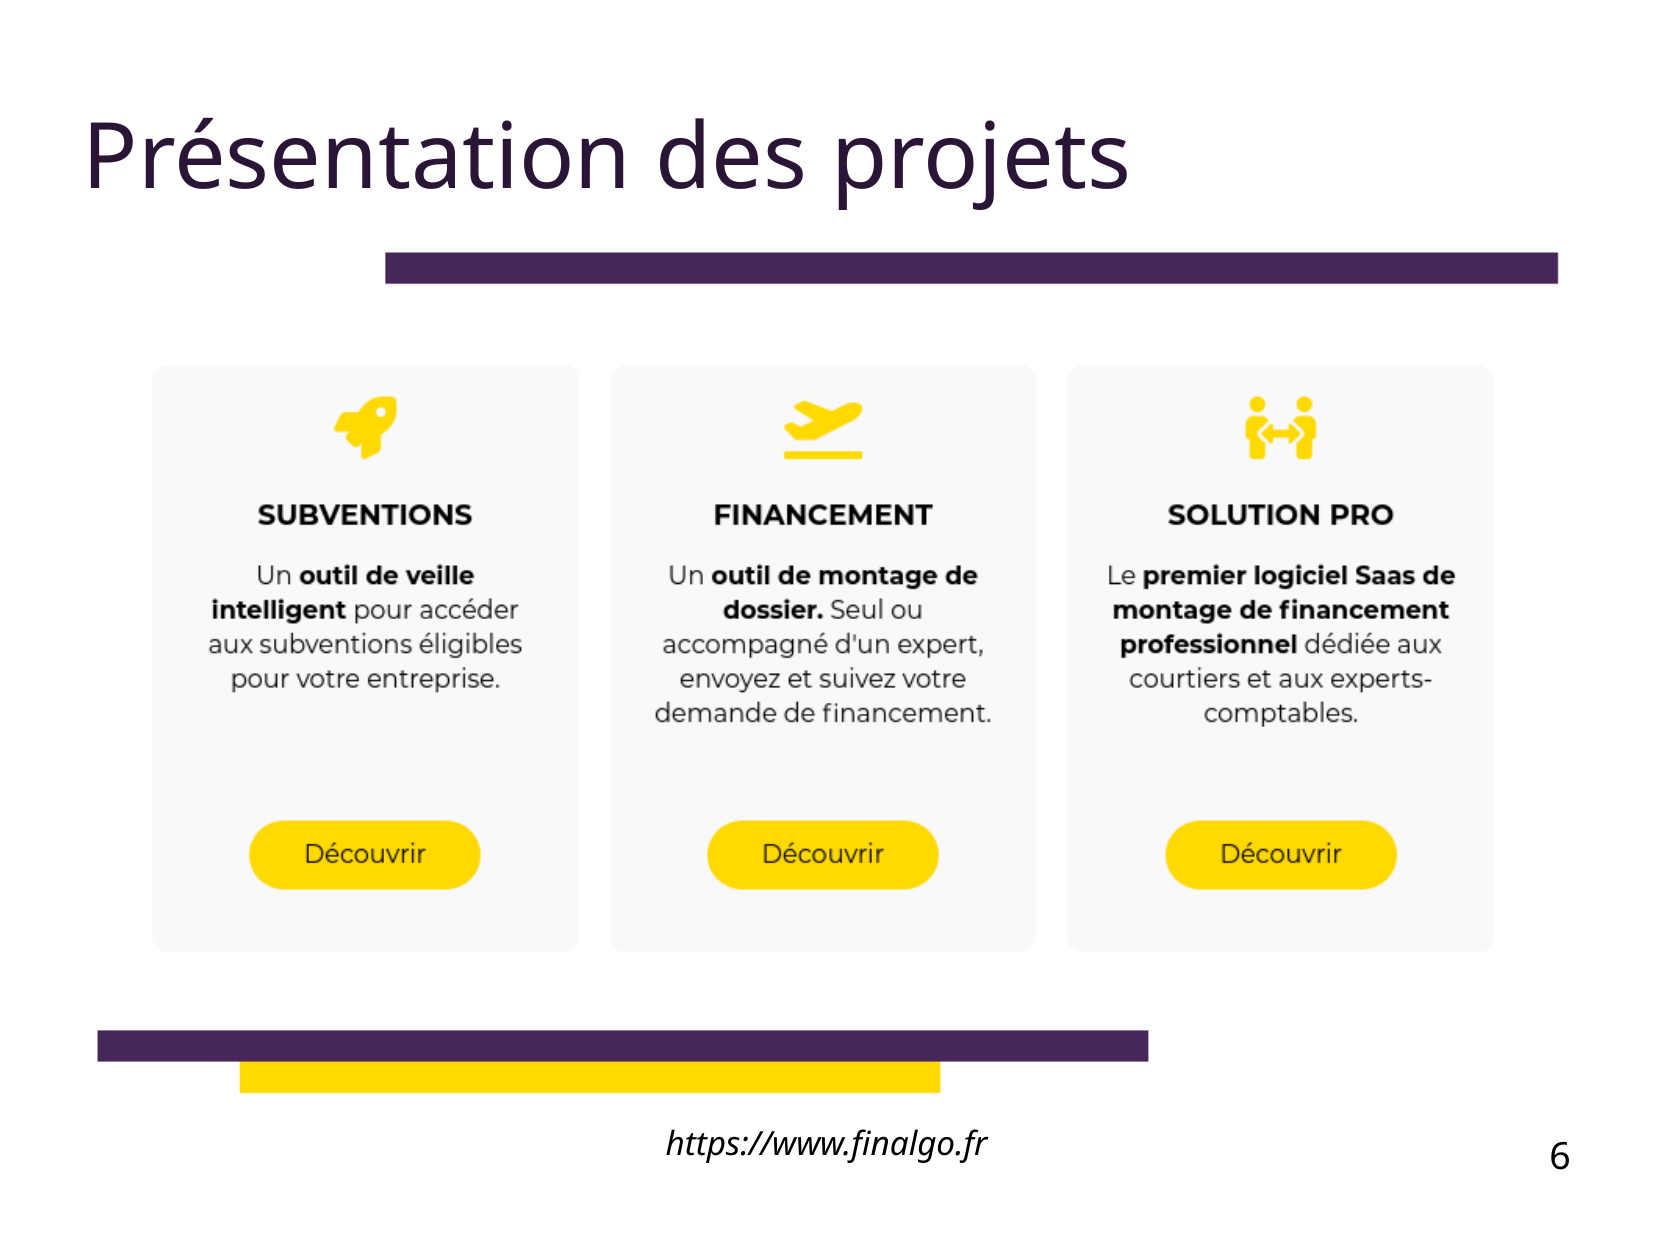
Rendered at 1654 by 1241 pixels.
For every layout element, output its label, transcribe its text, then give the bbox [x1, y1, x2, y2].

title Présentation des projets [82, 49, 1571, 257]
picture [90, 234, 1563, 1112]
text_box https://www.finalgo.fr [442, 1112, 1211, 1212]
